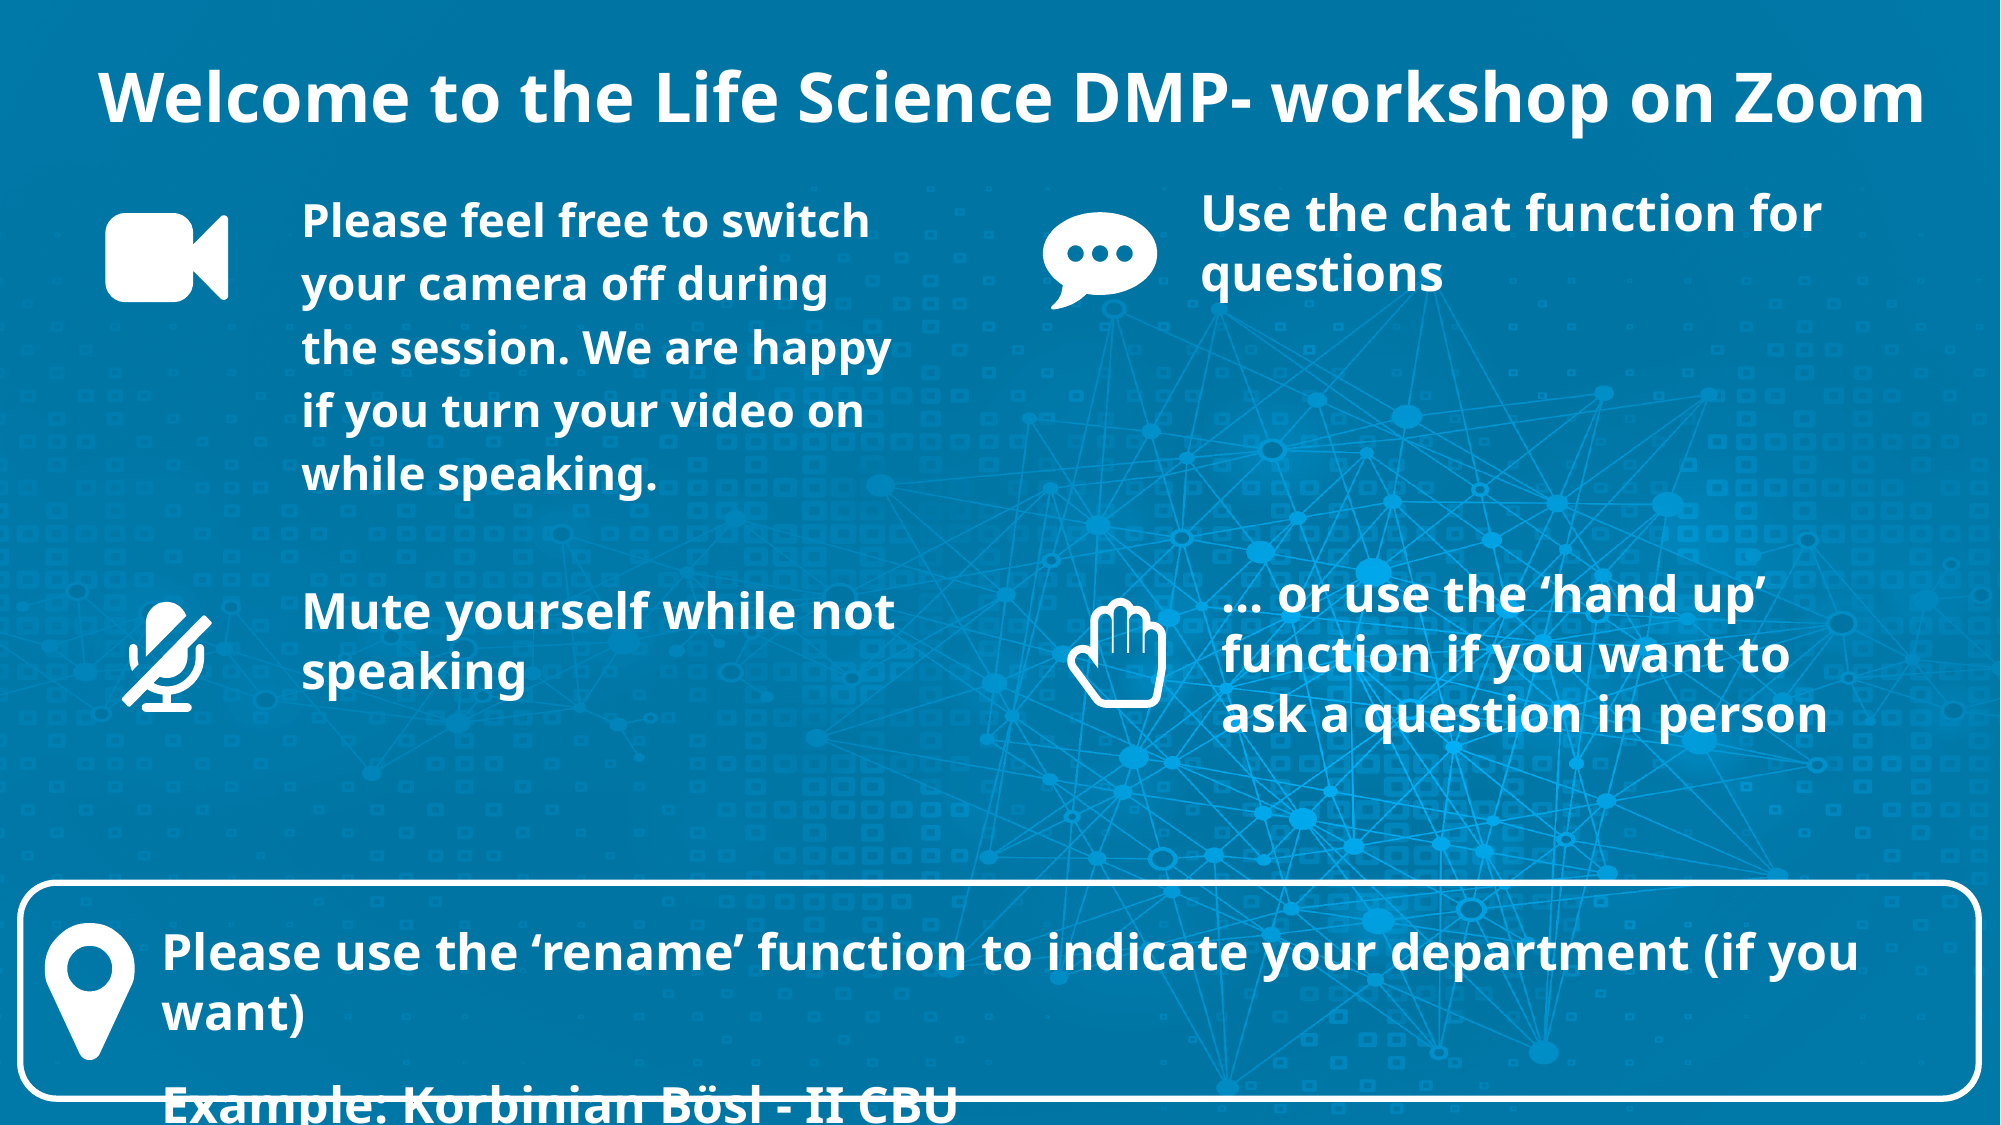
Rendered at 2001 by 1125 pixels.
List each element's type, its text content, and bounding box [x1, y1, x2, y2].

title Welcome to the Life Science DMP- workshop on Zoom [68, 38, 1960, 164]
text_box Please feel free to switch your camera off during the session. We are happy if you turn your video on while speaking. [286, 168, 930, 354]
text_box Please use the ‘rename’ function to indicate your department (if you want) Example: Korbinian Bösl - II CBU [146, 905, 1991, 1106]
text_box Use the chat function for questions [1185, 166, 1857, 444]
text_box [1042, 212, 1158, 310]
text_box [121, 615, 212, 712]
text_box Mute yourself while not speaking [286, 564, 930, 765]
text_box ... or use the ‘hand up’ function if you want to ask a question in person [1206, 547, 1878, 825]
text_box [129, 644, 139, 672]
text_box [105, 213, 229, 303]
text_box [145, 601, 187, 657]
text_box [44, 923, 135, 1060]
text_box [1067, 597, 1166, 708]
